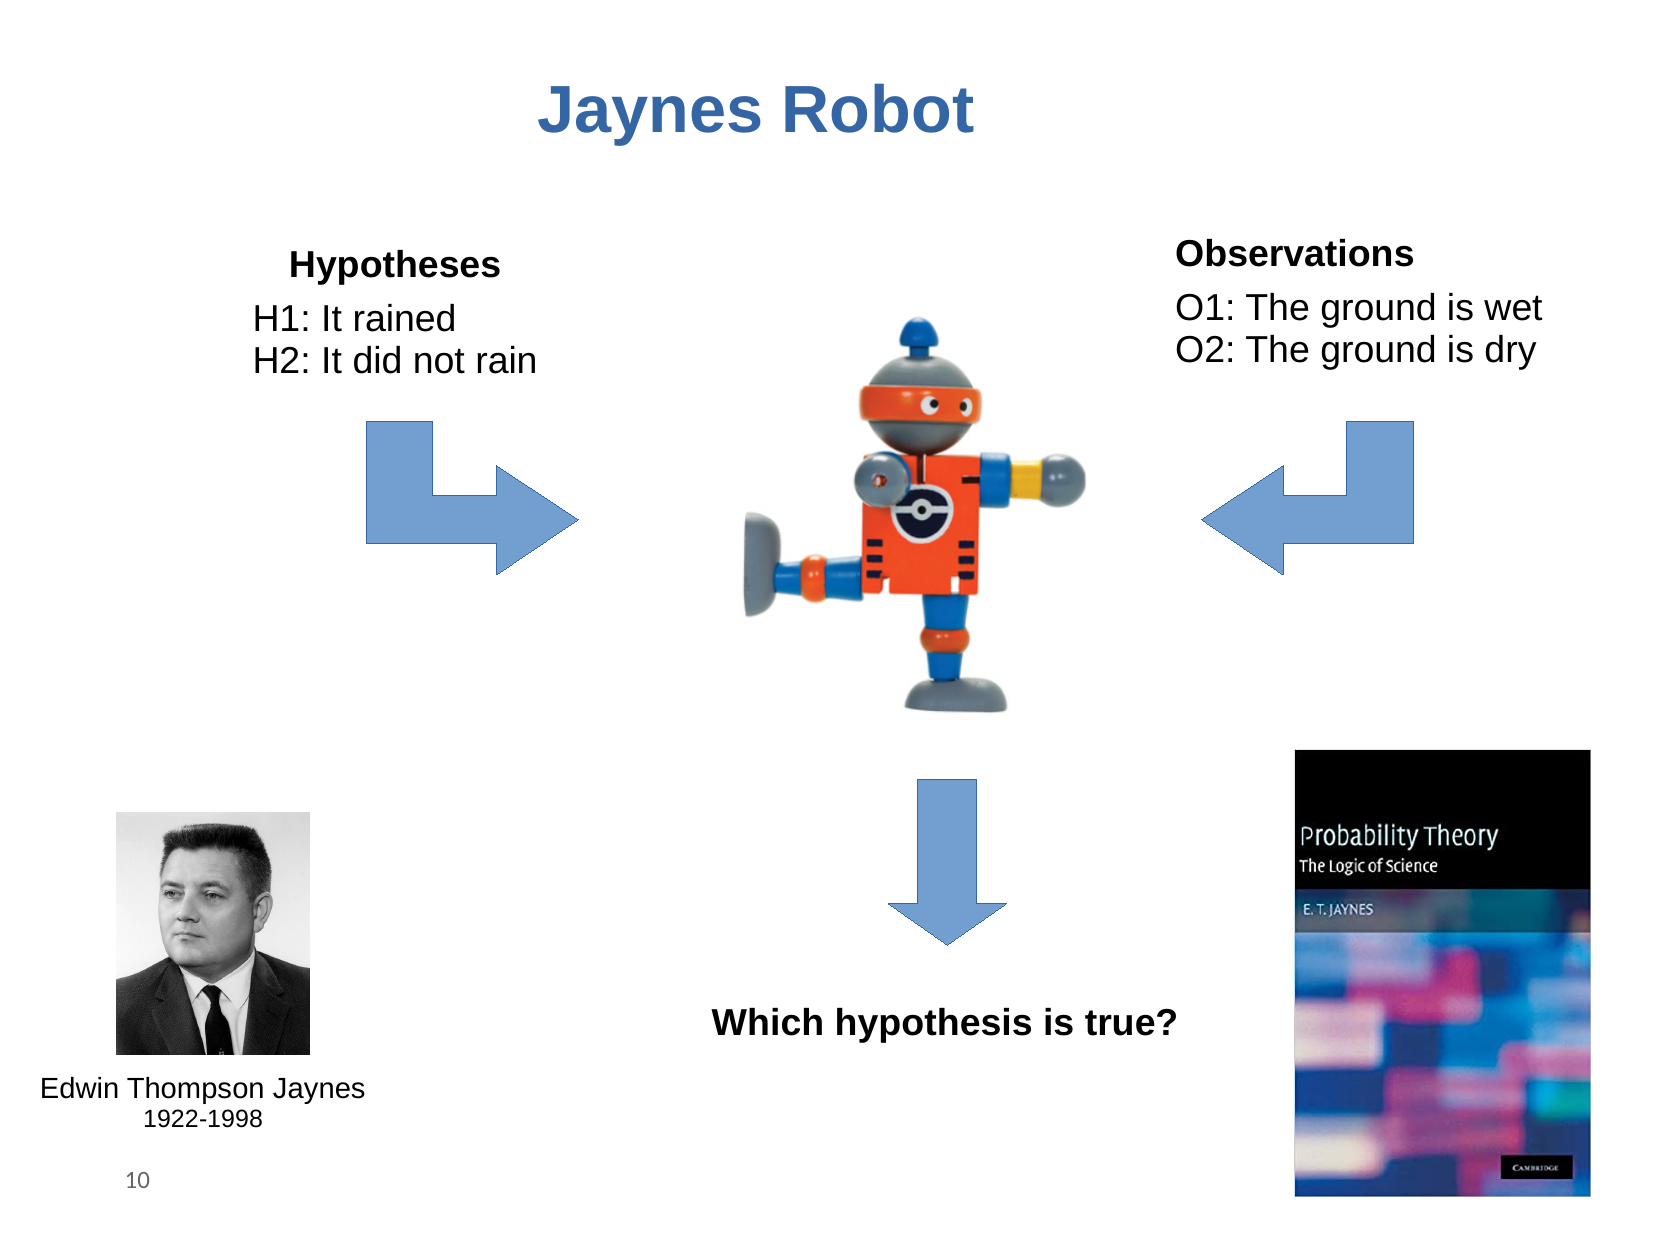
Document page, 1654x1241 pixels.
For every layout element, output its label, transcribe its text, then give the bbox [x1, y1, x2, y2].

text_box [1201, 421, 1414, 575]
picture [1294, 749, 1591, 1197]
text_box [366, 421, 579, 575]
text_box Which hypothesis is true? [696, 994, 1194, 1052]
picture [727, 315, 1096, 721]
text_box Edwin Thompson Jaynes 1922-1998 [25, 1064, 382, 1141]
text_box [888, 779, 1007, 946]
title Jaynes Robot [147, 5, 1365, 213]
picture [116, 812, 310, 1055]
text_box Hypotheses H1: It rained H2: It did not rain [237, 236, 586, 390]
text_box Observations O1: The ground is wet O2: The ground is dry [1160, 225, 1637, 379]
